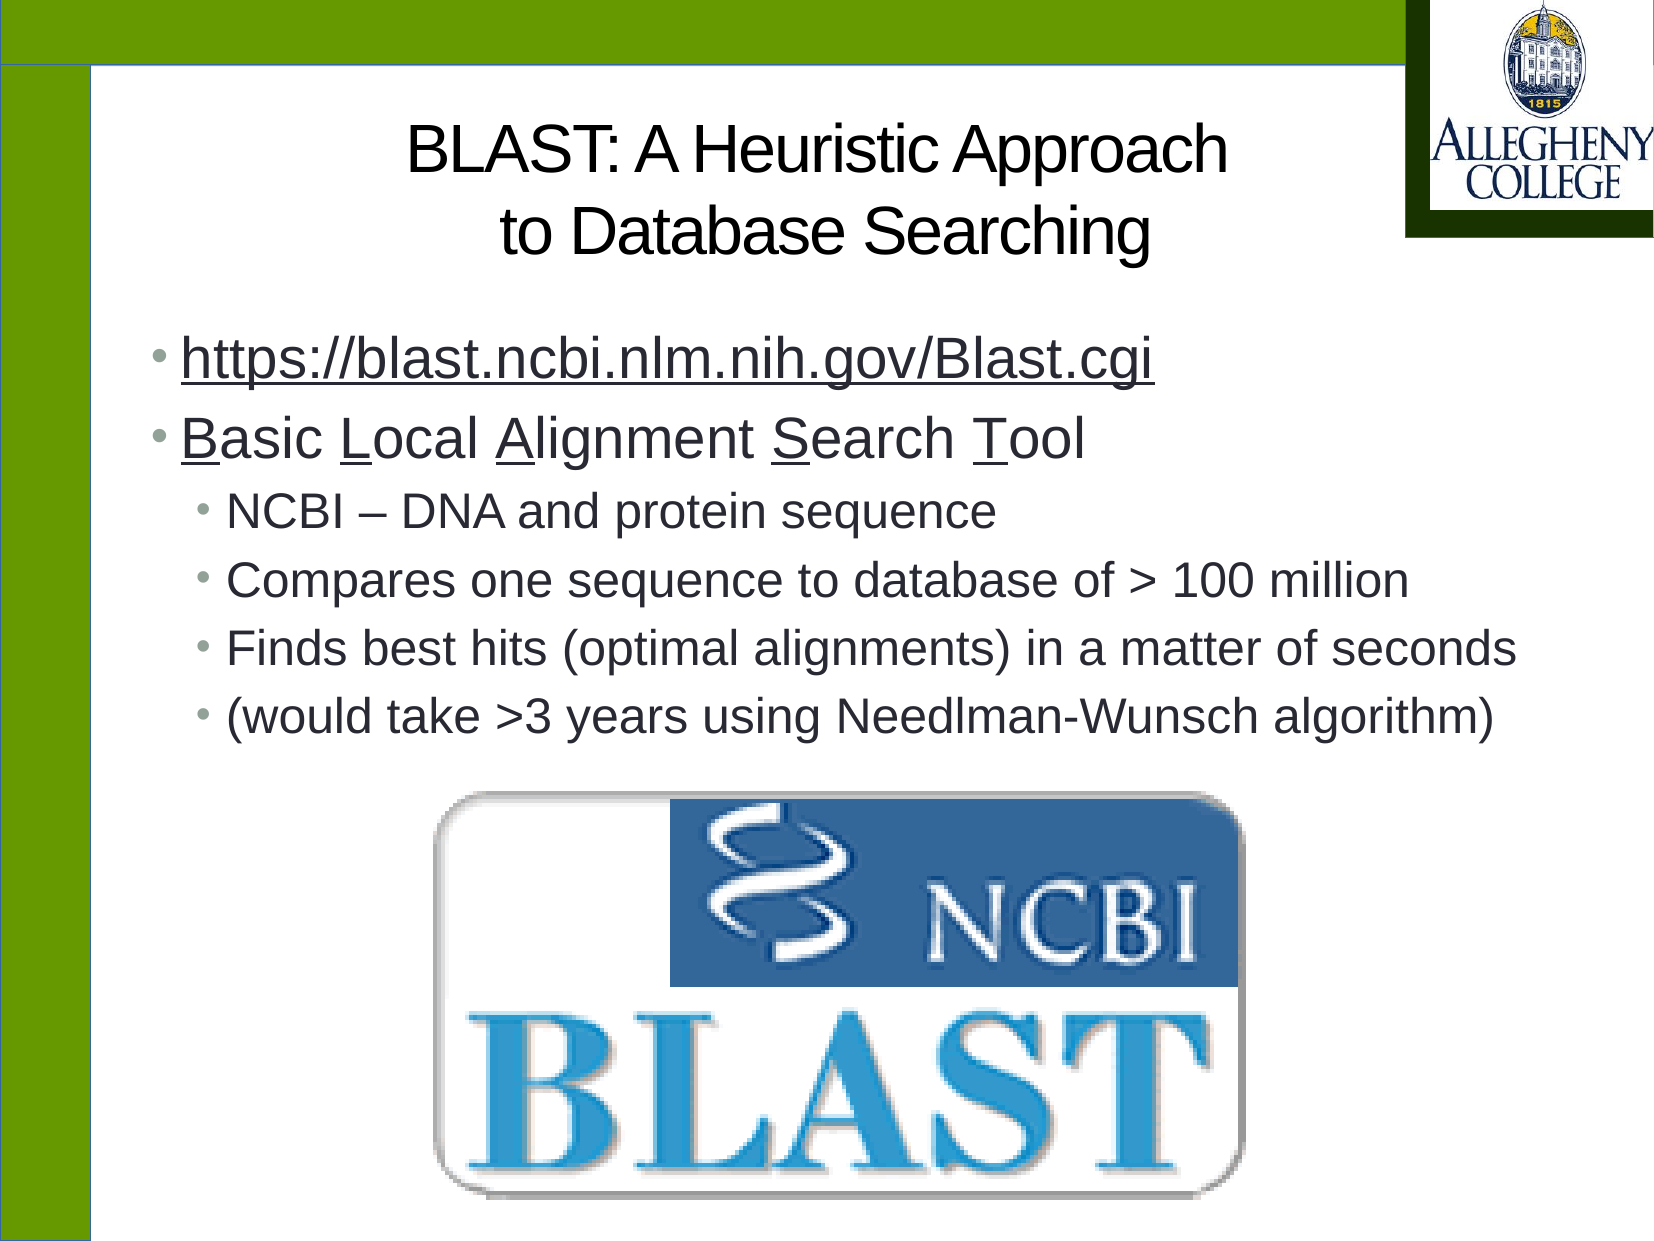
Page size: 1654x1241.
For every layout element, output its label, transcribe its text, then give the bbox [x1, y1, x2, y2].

picture [433, 791, 1251, 1200]
picture [1430, 0, 1654, 210]
title BLAST: A Heuristic Approach to Database Searching [91, 96, 1571, 276]
text_box [0, 0, 1654, 1241]
list https://blast.ncbi.nlm.nih.gov/Blast.cgi Basic Local Alignment Search Tool NCBI – DNA and protein sequence Compares one sequence to database of > 100 million Finds best hits (optimal alignments) in a matter of seconds (would take >3 years using Needlman-Wunsch algorithm) [135, 312, 1621, 826]
